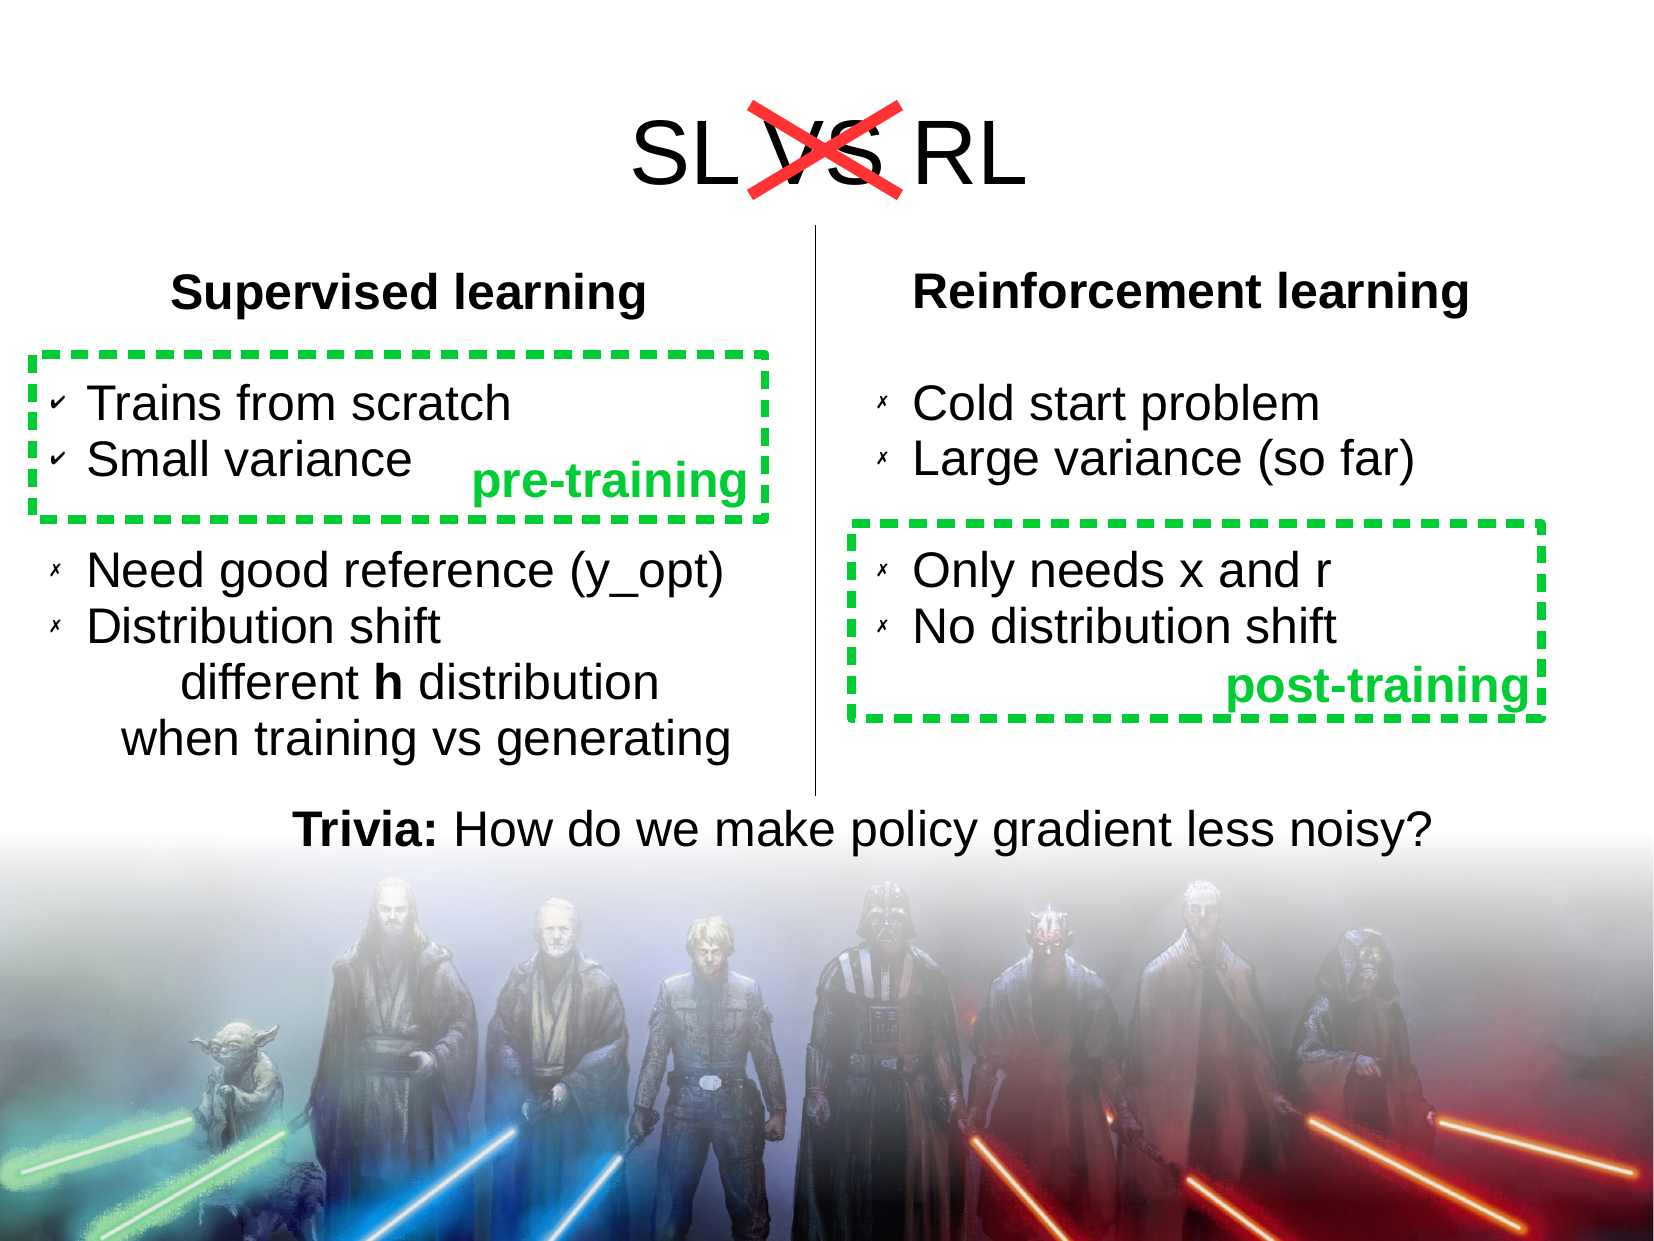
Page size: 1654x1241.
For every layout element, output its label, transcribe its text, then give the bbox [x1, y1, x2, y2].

text_box post-training [1210, 665, 1546, 722]
text_box Supervised learning Trains from scratch Small variance Need good reference (y_opt) Distribution shift different h distribution when training vs generating [35, 256, 816, 835]
text_box Trivia: How do we make policy gradient less noisy? [277, 793, 1579, 865]
title SL VS RL [23, 49, 1636, 257]
text_box pre-training [456, 445, 765, 517]
text_box [851, 523, 1210, 719]
text_box Reinforcement learning Cold start problem Large variance (so far) Only needs x and r No distribution shift [862, 255, 1654, 665]
picture [0, 830, 1654, 1241]
